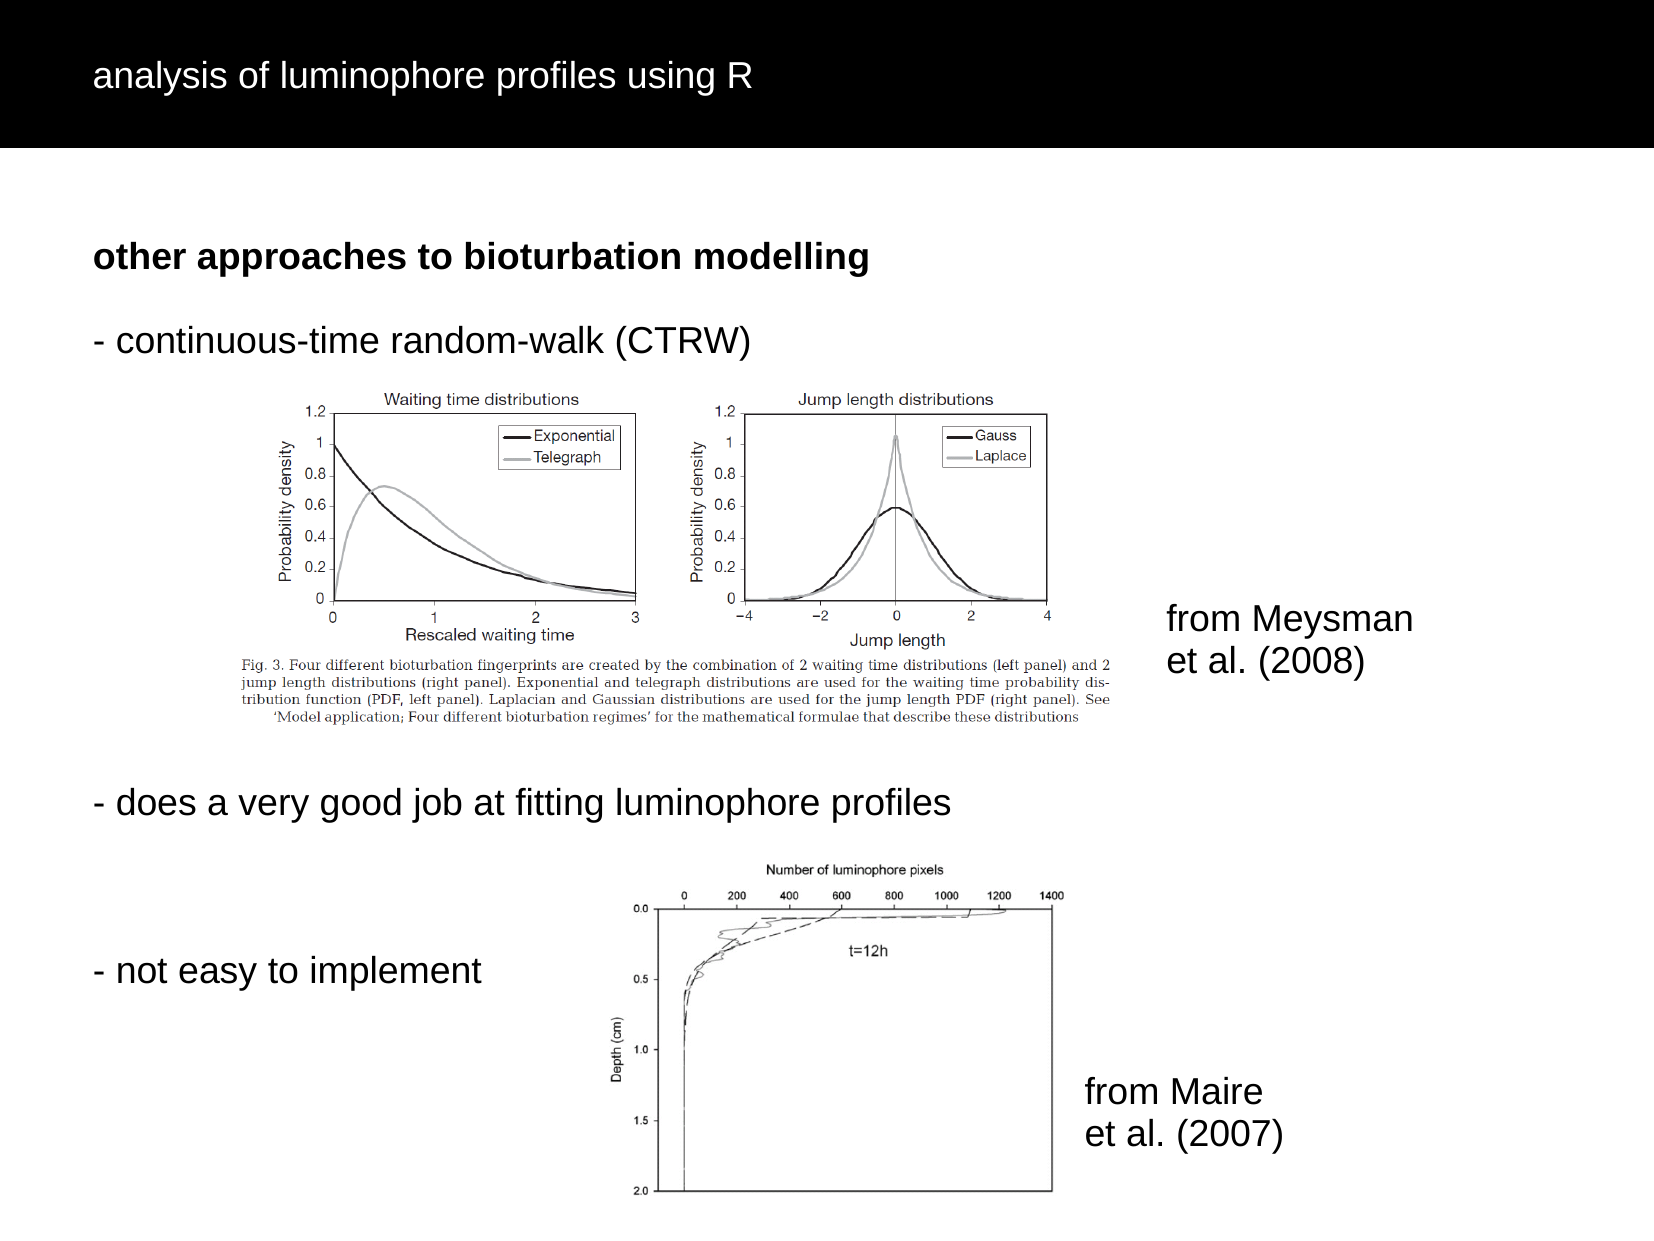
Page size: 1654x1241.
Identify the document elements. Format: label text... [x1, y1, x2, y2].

text_box from Meysman et al. (2008) [1151, 590, 1439, 709]
text_box other approaches to bioturbation modelling - continuous-time random-walk (CTRW) - does a very good job at fitting luminophore profiles - not easy to implement [78, 228, 967, 1002]
text_box [0, 0, 1654, 148]
text_box from Maire et al. (2007) [1069, 1062, 1300, 1241]
text_box analysis of luminophore profiles using R [77, 46, 769, 104]
picture [601, 856, 1073, 1211]
picture [236, 383, 1123, 739]
